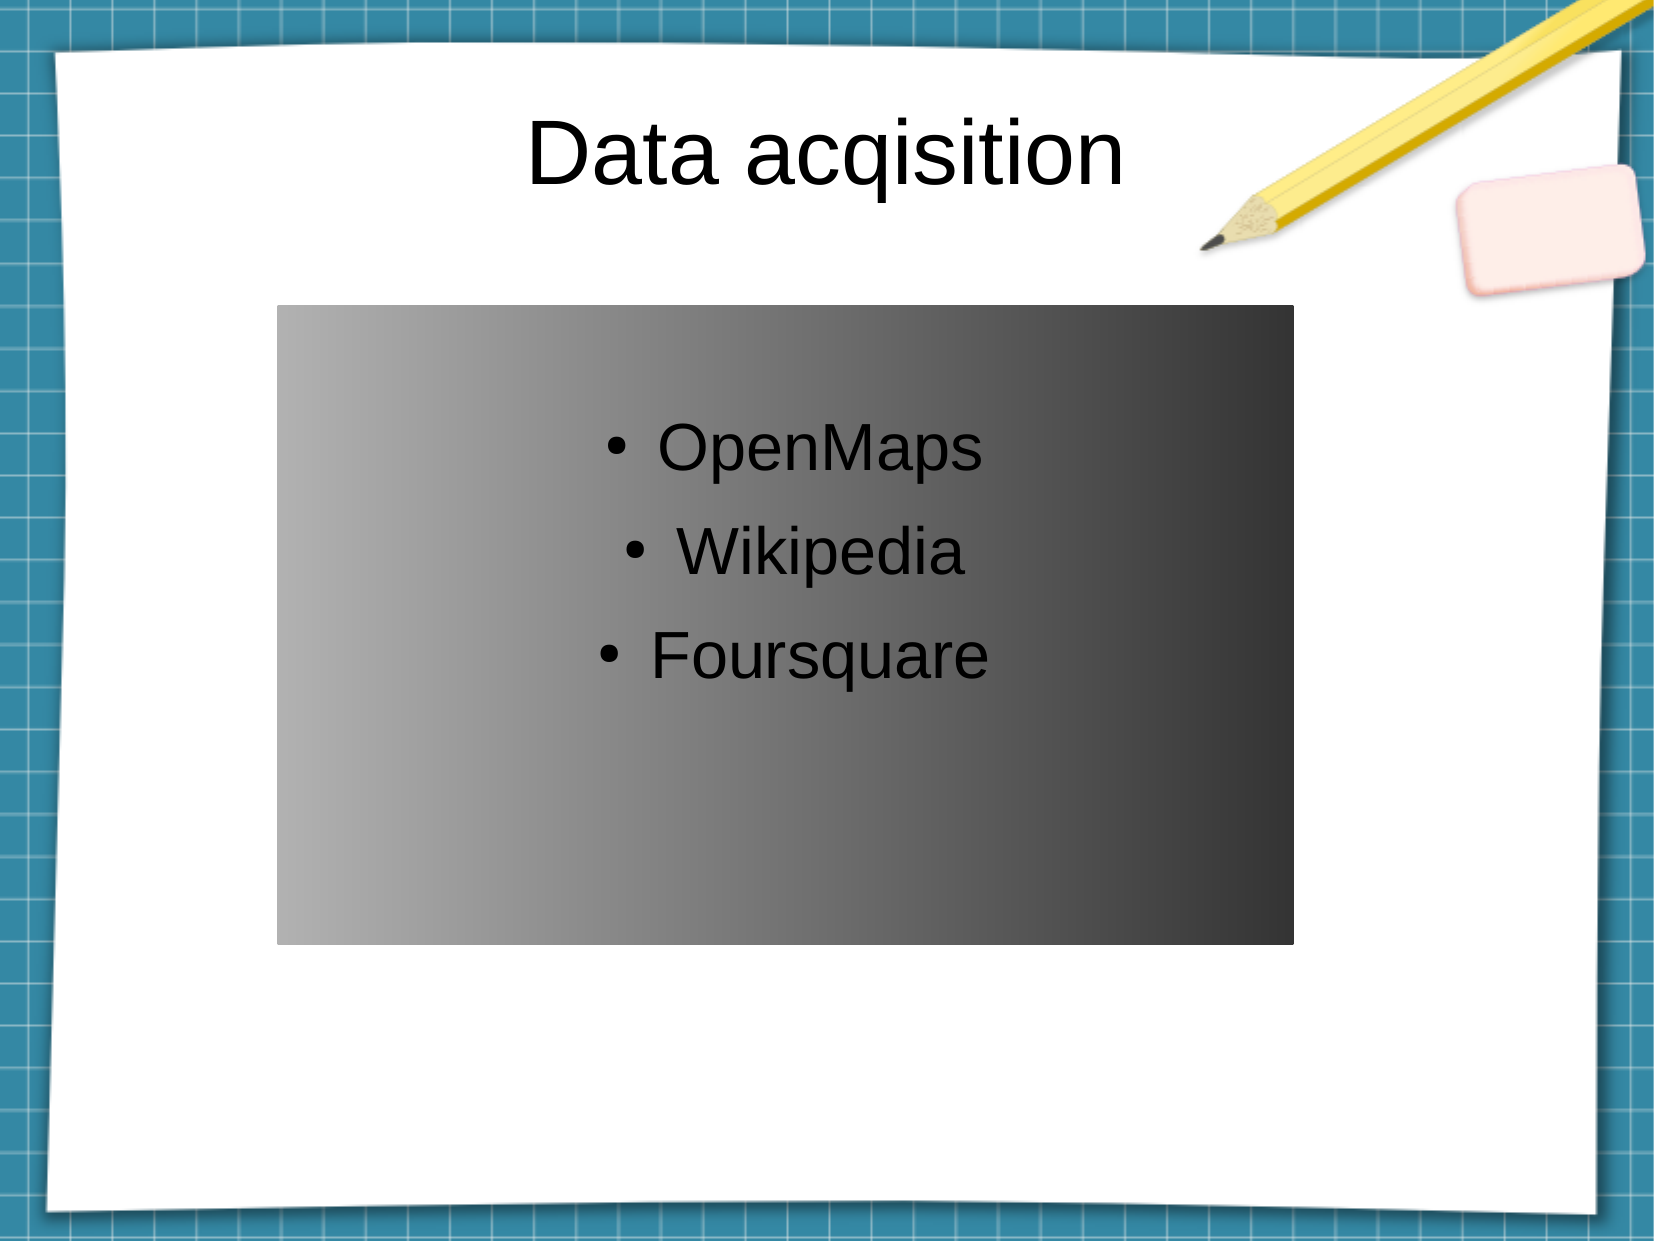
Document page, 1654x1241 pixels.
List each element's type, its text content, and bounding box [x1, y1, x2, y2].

title Data acqisition [82, 49, 1571, 257]
list OpenMaps Wikipedia Foursquare [277, 305, 1294, 945]
picture [0, 0, 1654, 1241]
